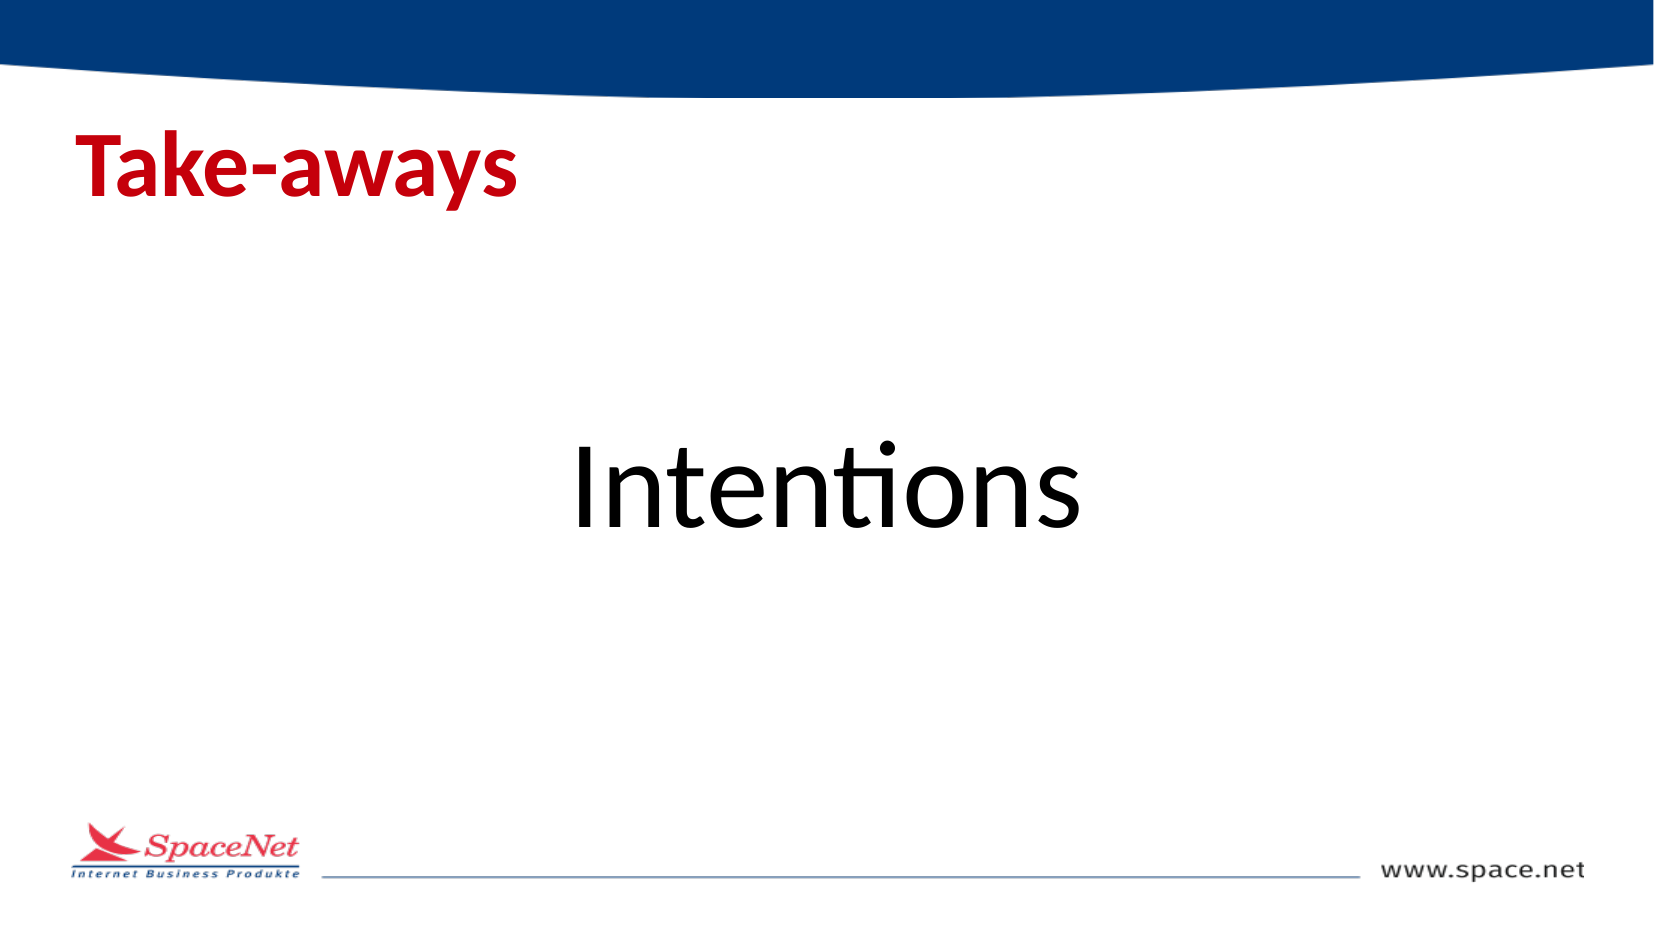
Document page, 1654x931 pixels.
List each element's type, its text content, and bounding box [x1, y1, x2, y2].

text_box Intentions [78, 394, 1576, 560]
text_box Take-aways [60, 95, 1576, 223]
